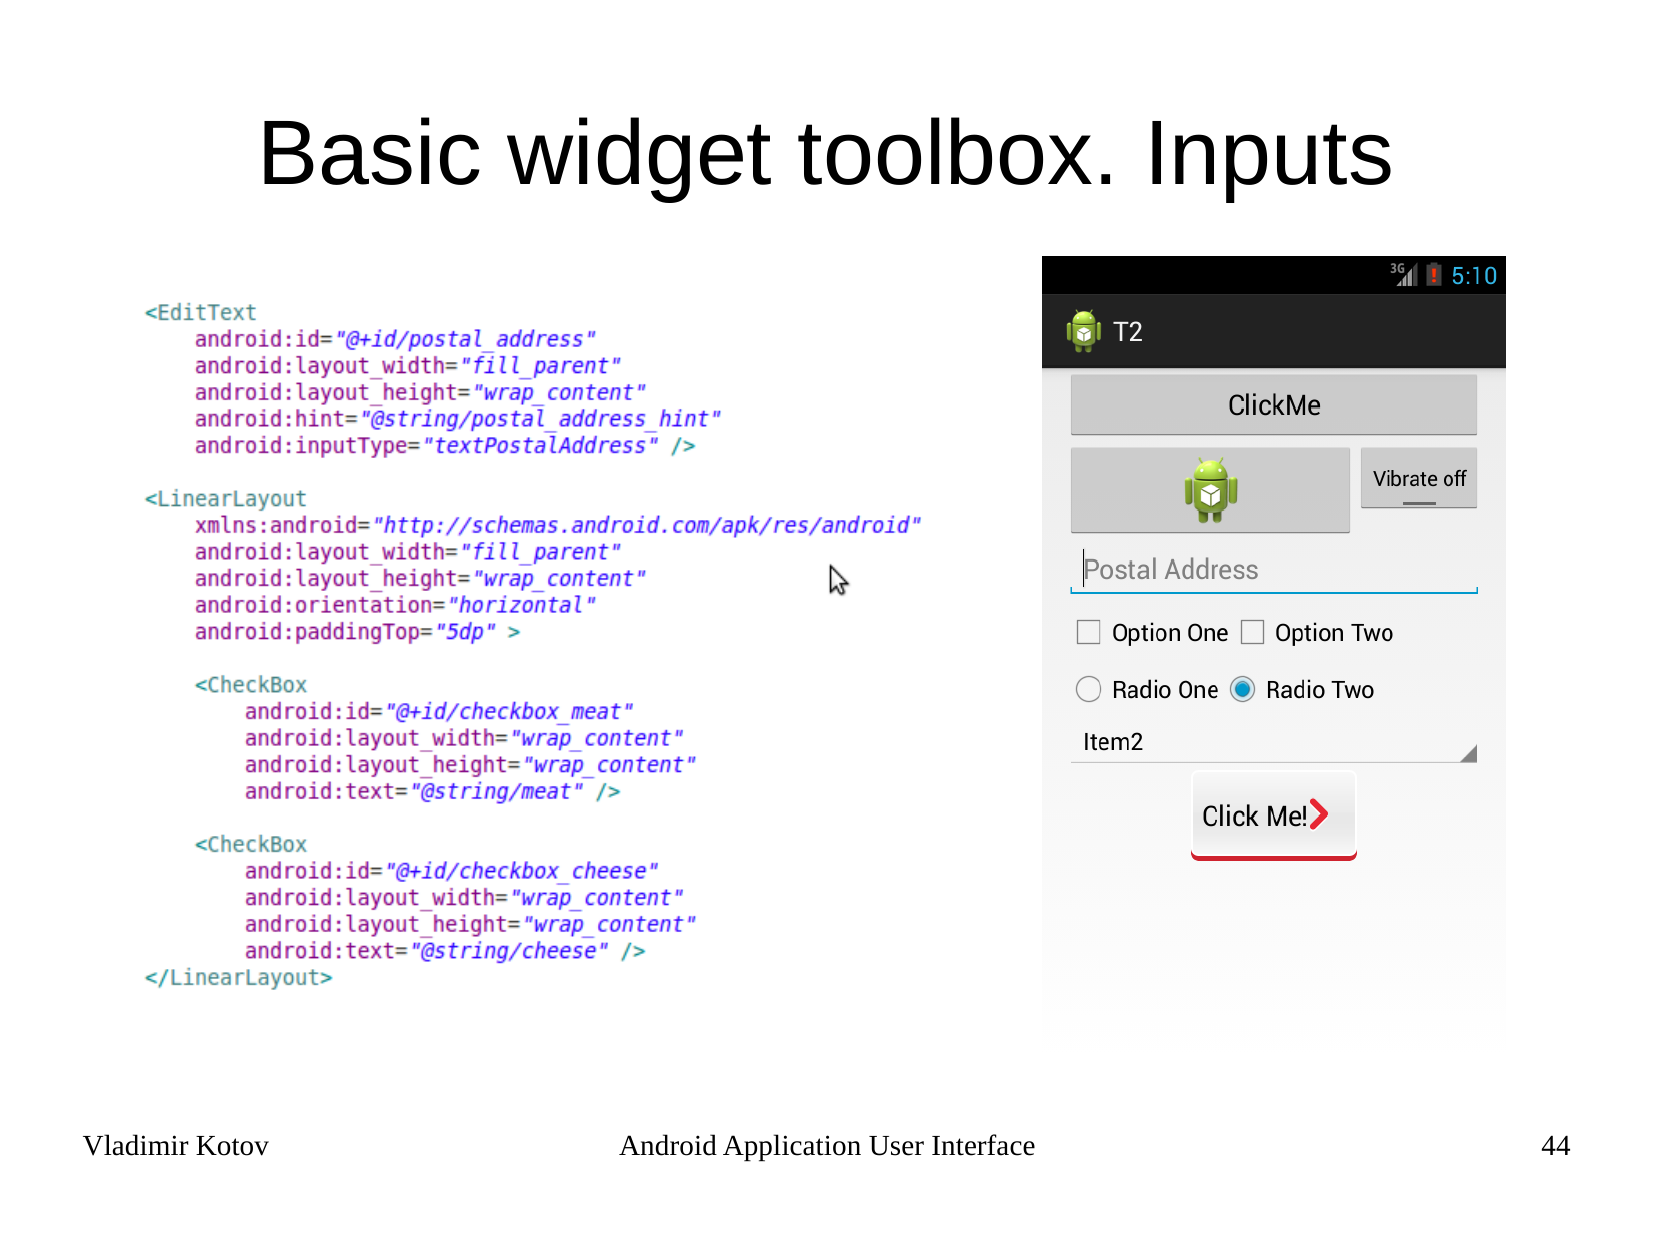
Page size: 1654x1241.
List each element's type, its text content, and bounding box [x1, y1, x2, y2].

title Basic widget toolbox. Inputs [82, 49, 1571, 257]
picture [134, 300, 938, 1004]
picture [1042, 256, 1506, 1072]
